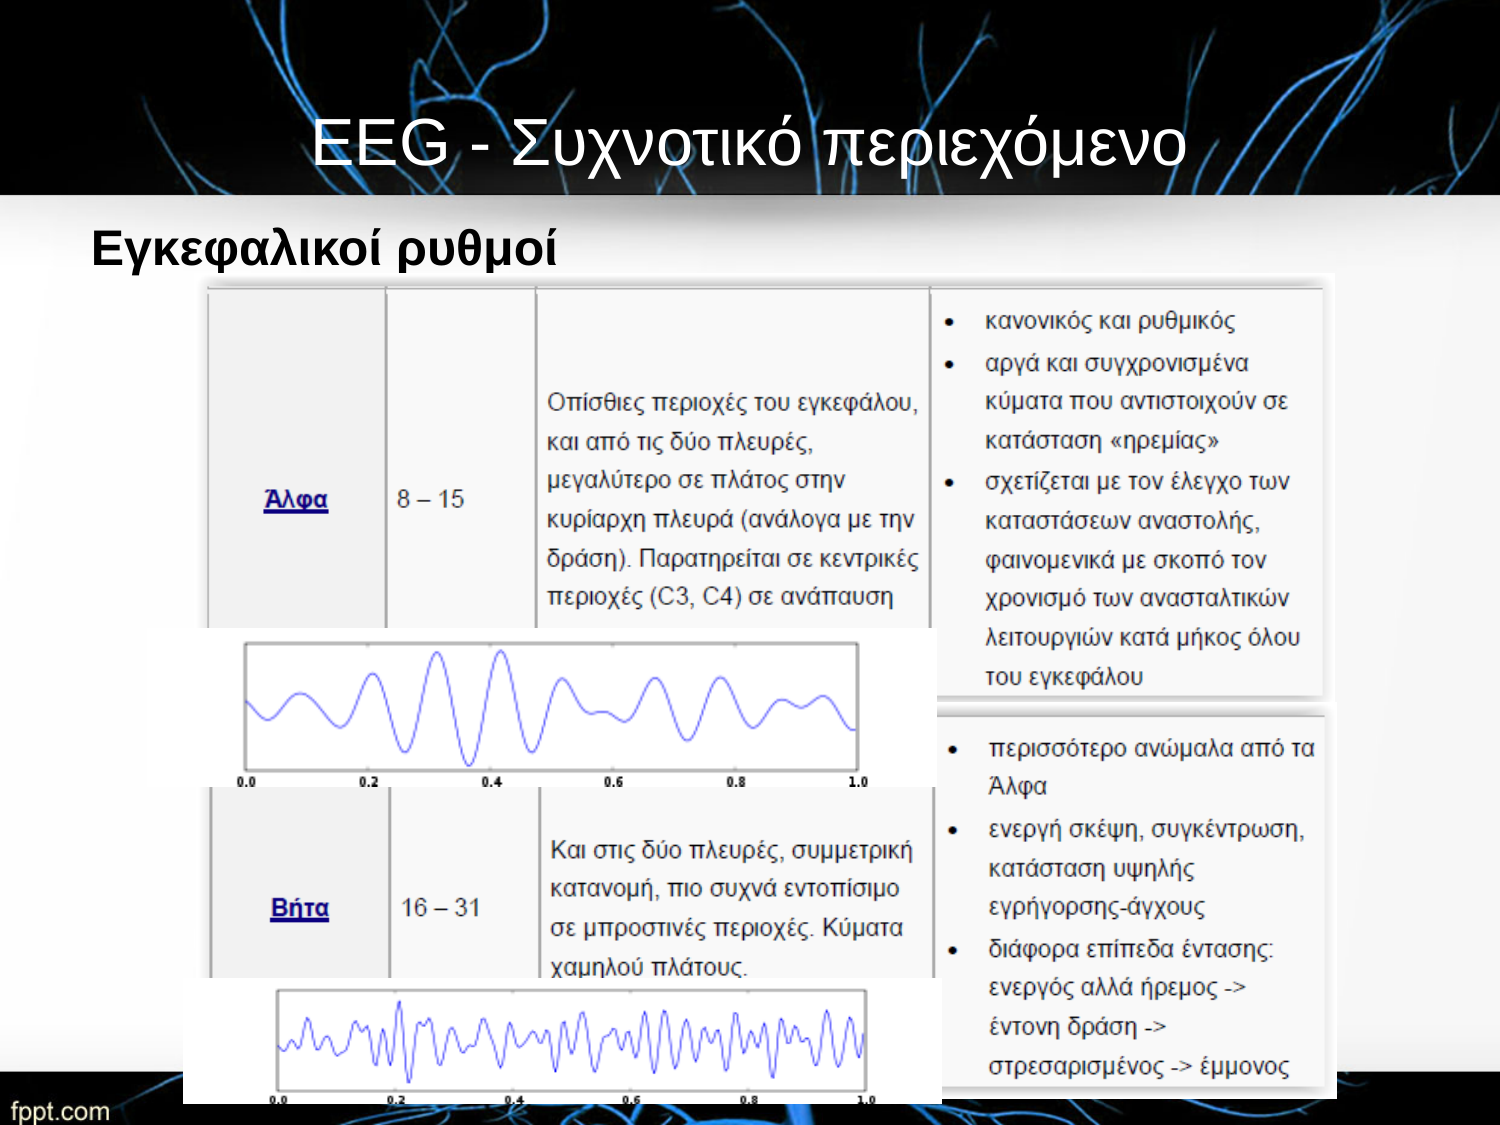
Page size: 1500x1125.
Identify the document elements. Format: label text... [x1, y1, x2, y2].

picture [0, 0, 1500, 1125]
list Εγκεφαλικοί ρυθμοί [75, 208, 1426, 951]
title EEG - Συχνοτικό περιεχόμενο [75, 45, 1425, 208]
